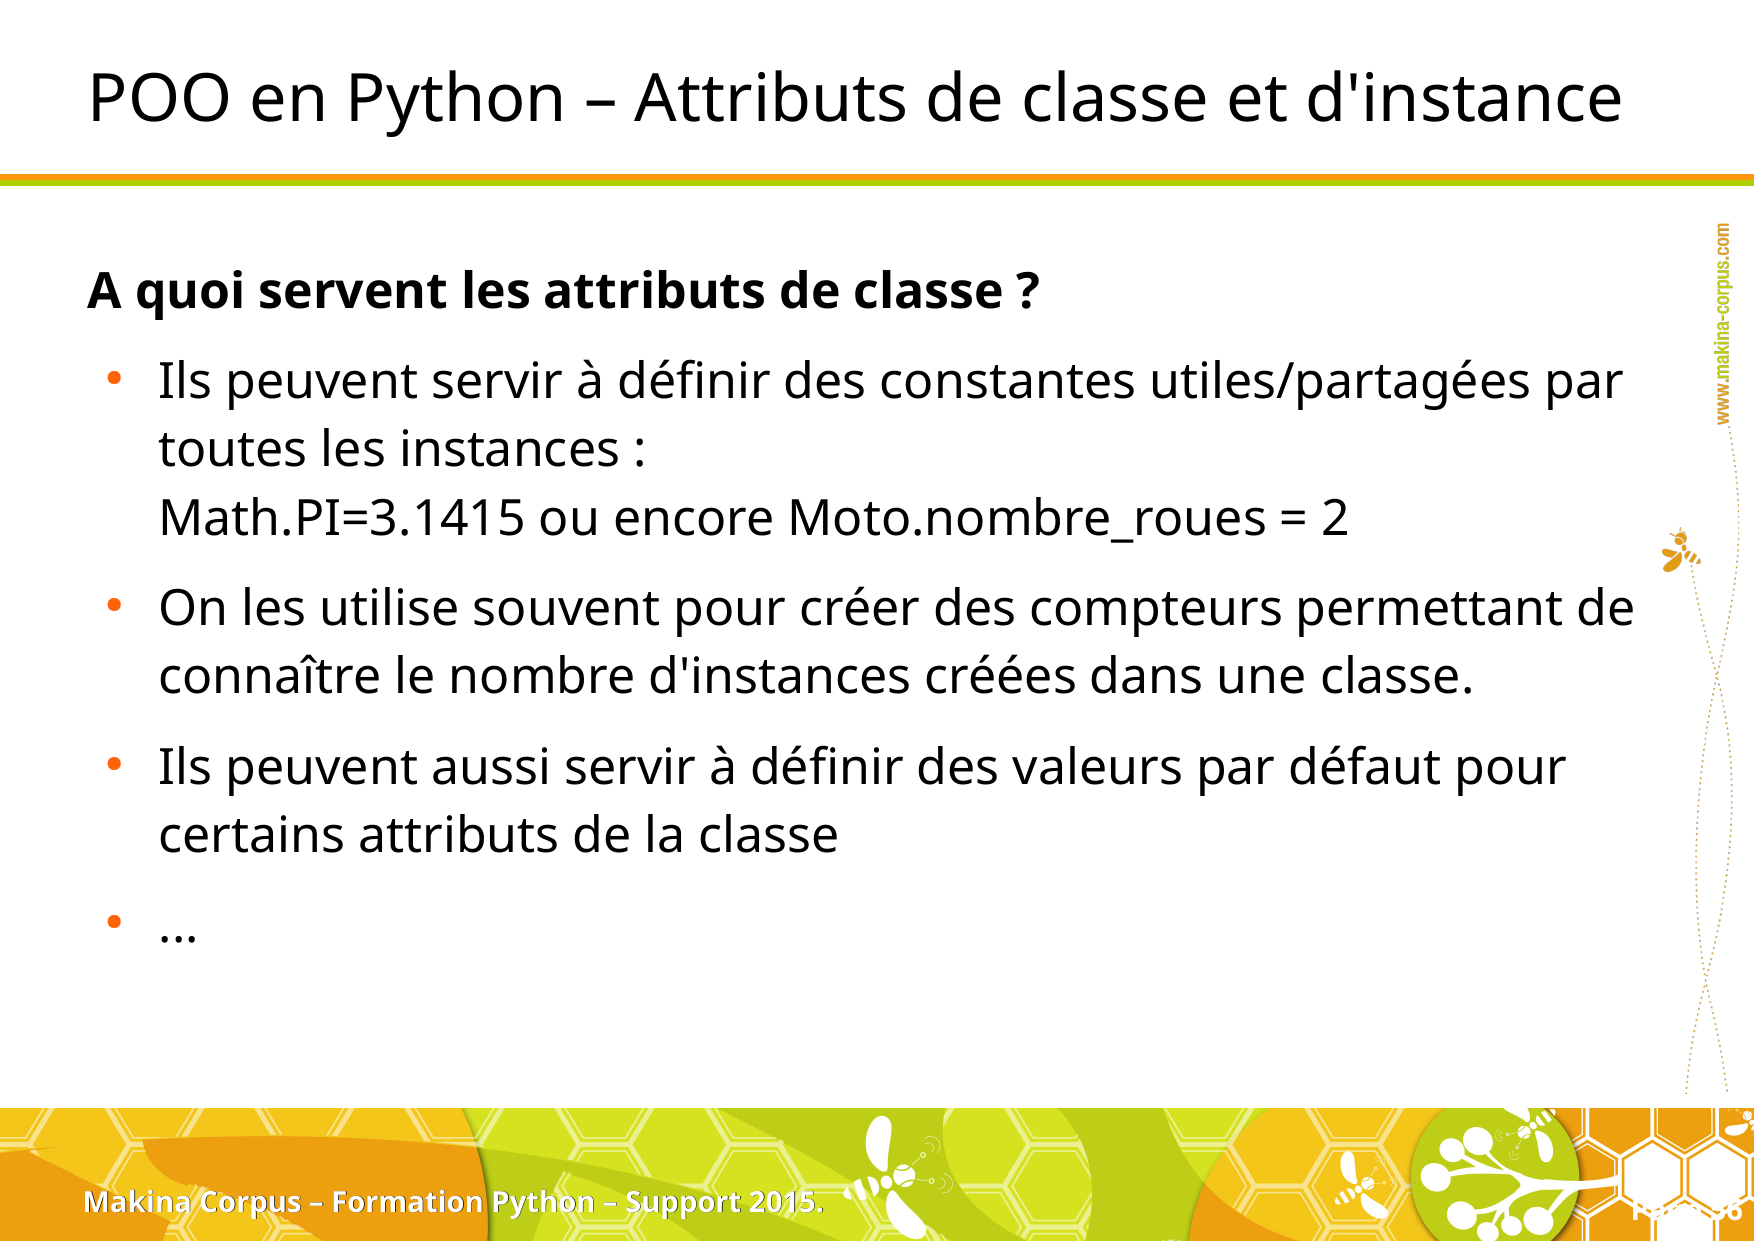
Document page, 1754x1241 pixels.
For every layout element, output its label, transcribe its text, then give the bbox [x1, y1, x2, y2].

title POO en Python – Attributs de classe et d'instance [87, 31, 1667, 160]
picture [1639, 203, 1754, 1093]
picture [0, 1108, 1754, 1241]
list A quoi servent les attributs de classe ? Ils peuvent servir à définir des constantes utiles/partagées par toutes les instances : Math.PI=3.1415 ou encore Moto.nombre_roues = 2 On les utilise souvent pour créer des compteurs permettant de connaître le nombre d'instances créées dans une classe. Ils peuvent aussi servir à définir des valeurs par défaut pour certains attributs de la classe ... [87, 254, 1667, 975]
